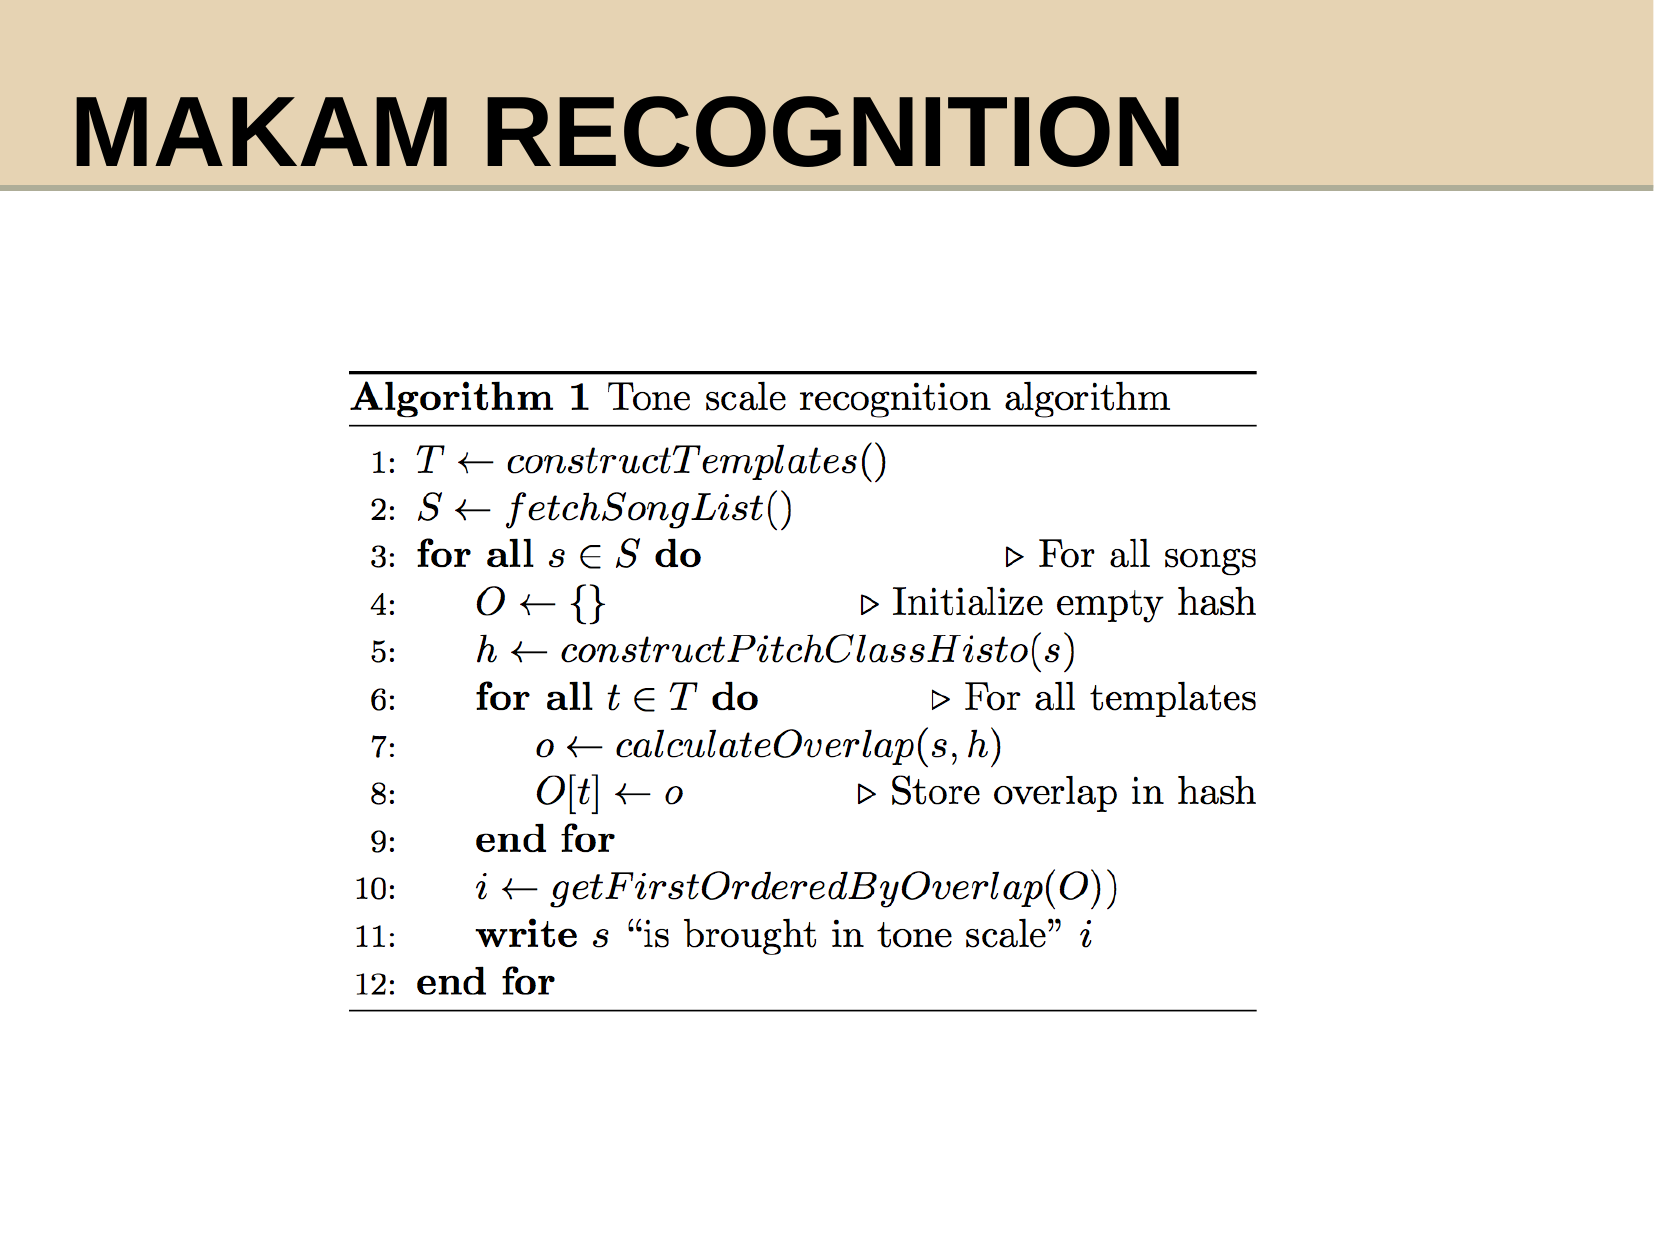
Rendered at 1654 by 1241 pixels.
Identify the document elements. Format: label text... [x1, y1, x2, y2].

title MAKAM RECOGNITION [0, 0, 1654, 188]
picture [325, 337, 1276, 1034]
